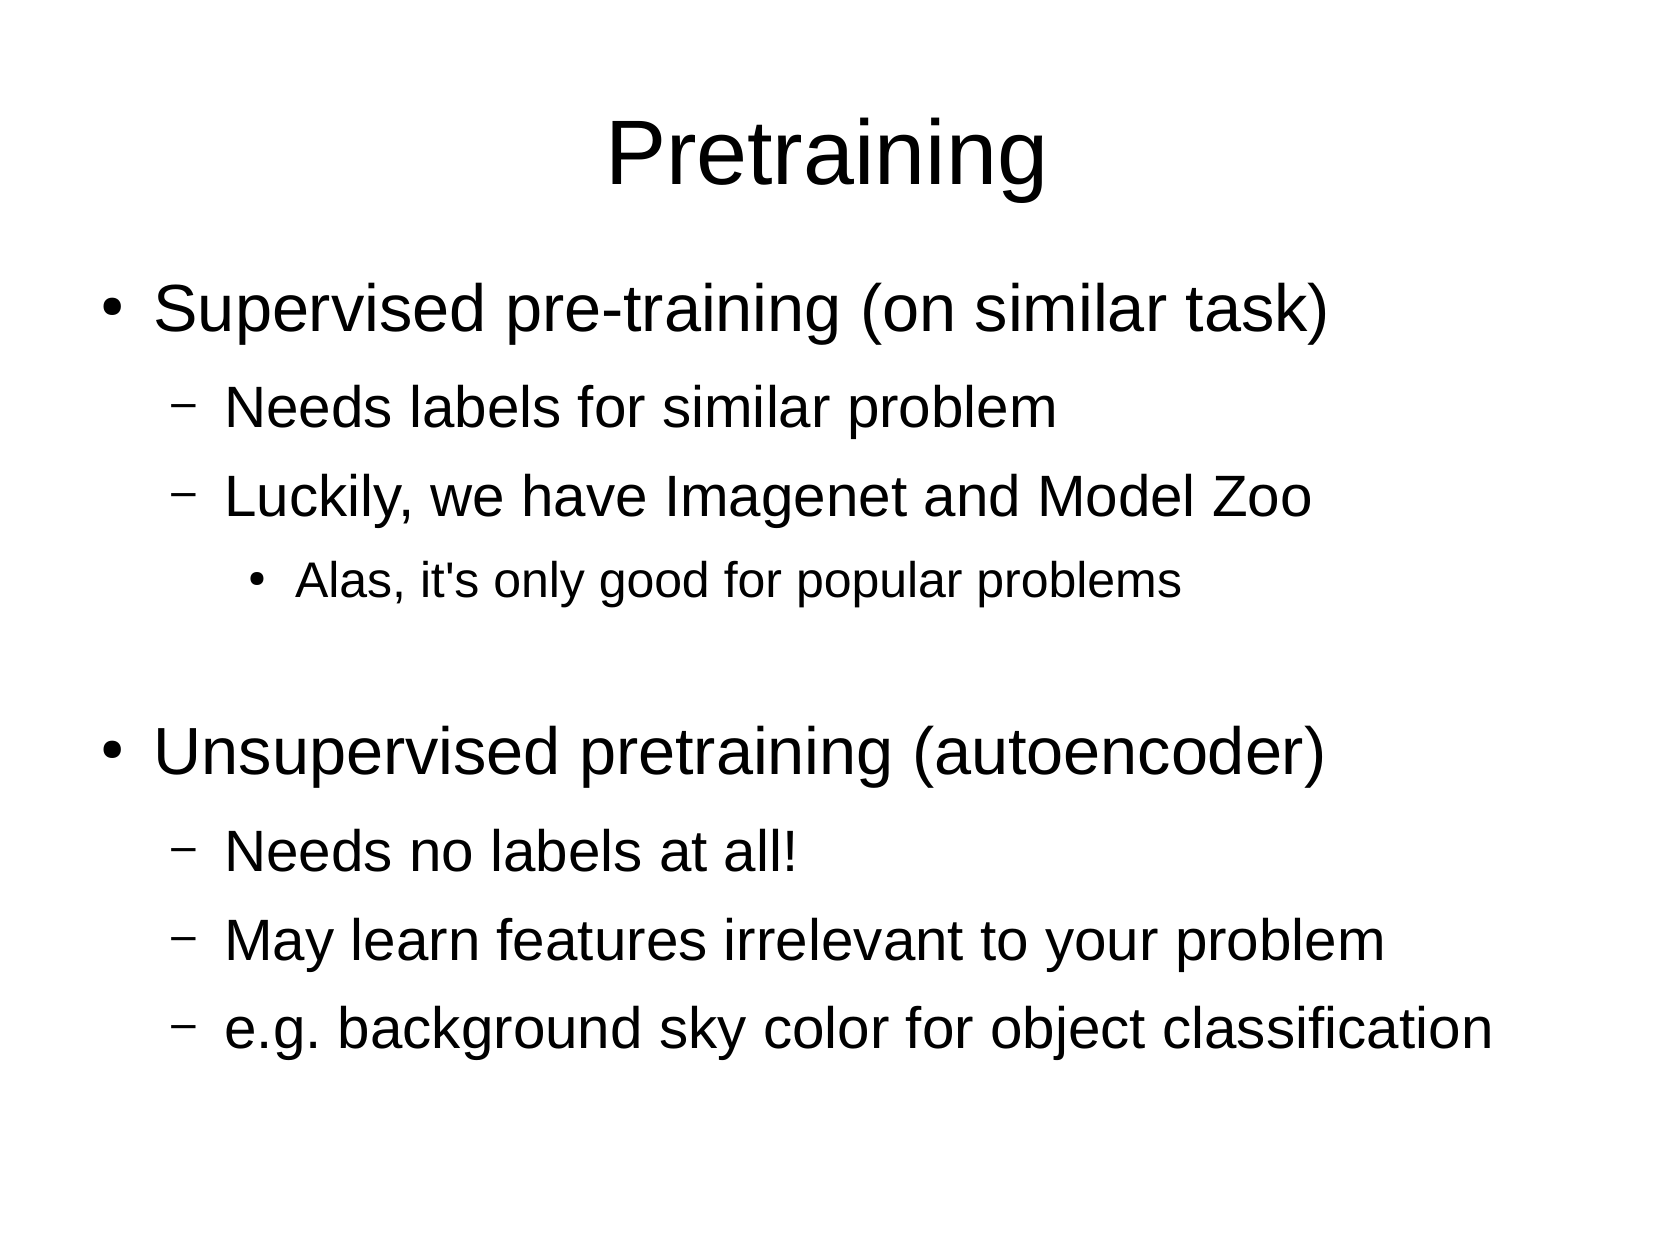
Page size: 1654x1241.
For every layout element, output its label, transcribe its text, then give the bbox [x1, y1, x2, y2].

list Supervised pre-training (on similar task) Needs labels for similar problem Luckily, we have Imagenet and Model Zoo Alas, it's only good for popular problems Unsupervised pretraining (autoencoder) Needs no labels at all! May learn features irrelevant to your problem e.g. background sky color for object classification [82, 270, 1571, 1201]
title Pretraining [82, 49, 1571, 257]
